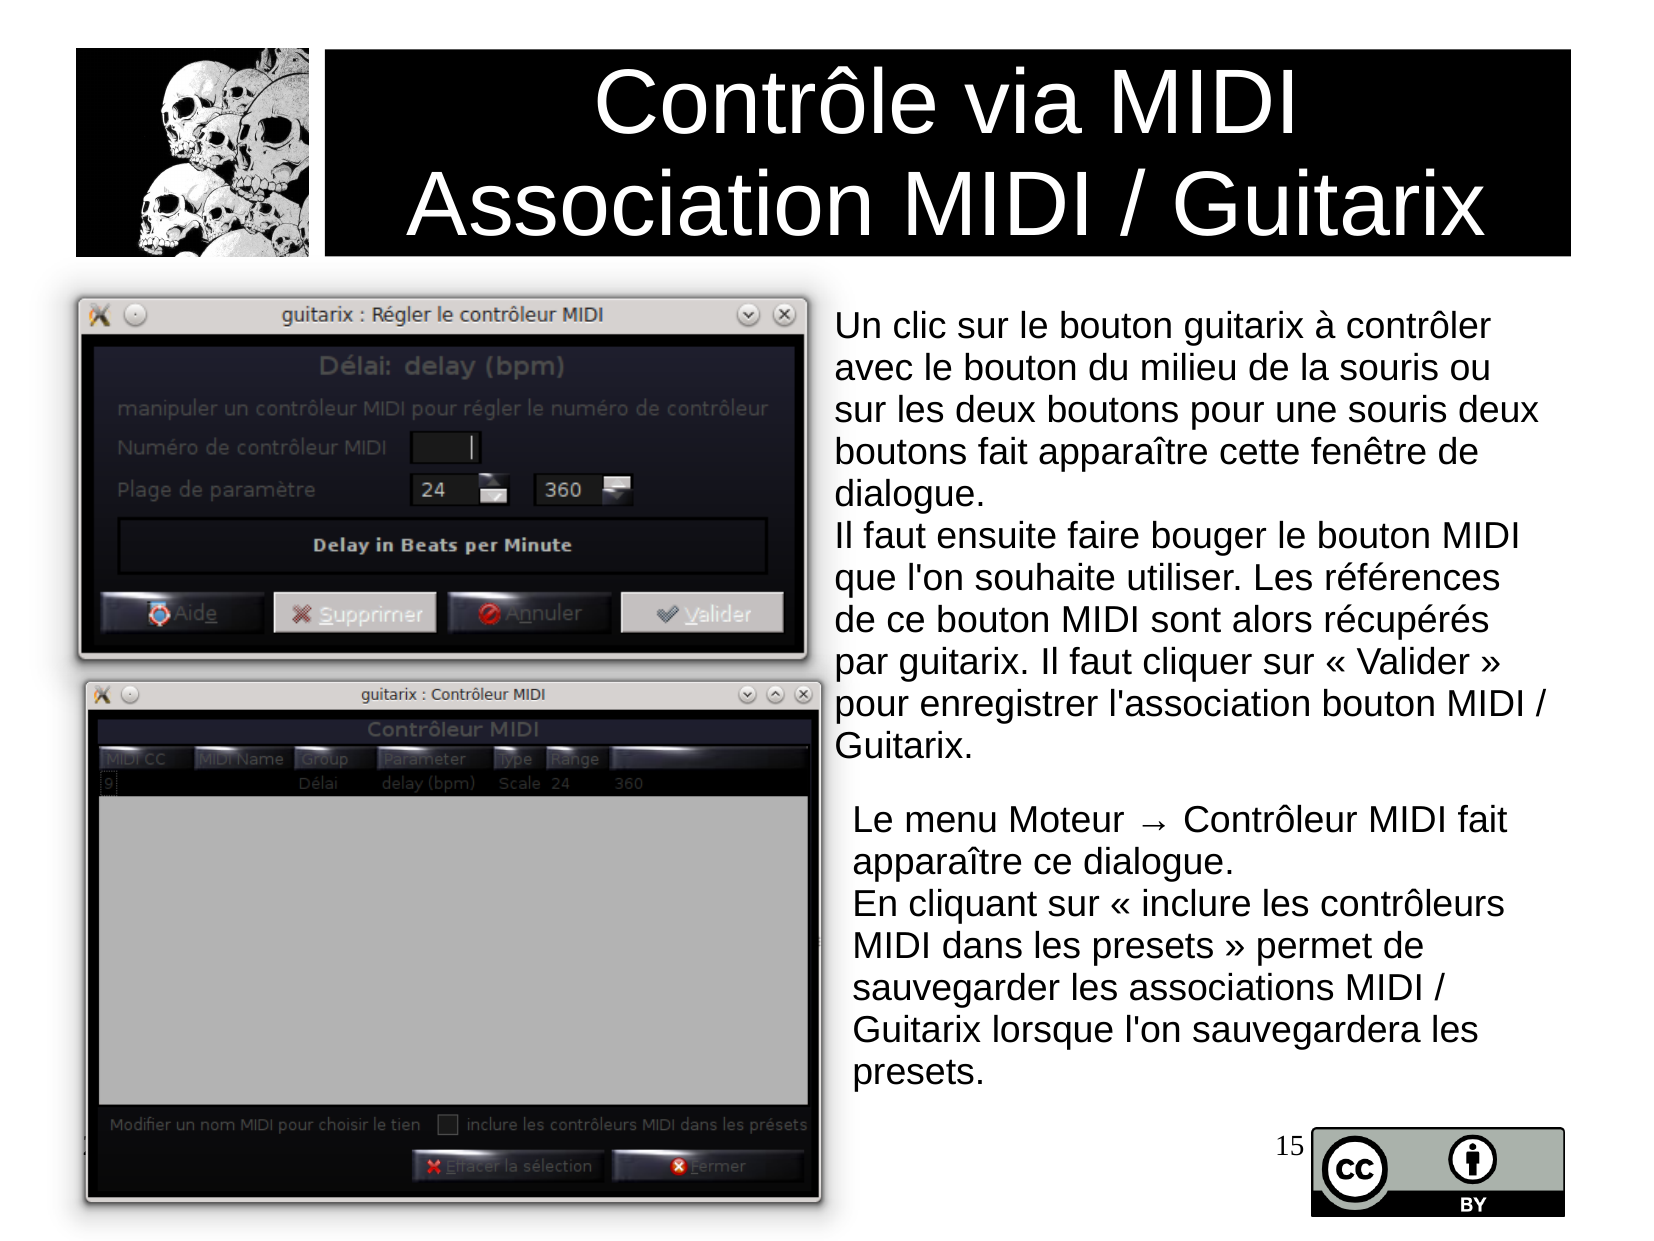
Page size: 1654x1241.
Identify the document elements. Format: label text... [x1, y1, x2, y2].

title Contrôle via MIDI Association MIDI / Guitarix [324, 49, 1571, 257]
text_box Le menu Moteur → Contrôleur MIDI fait apparaître ce dialogue. En cliquant sur « inclure les contrôleurs MIDI dans les presets » permet de sauvegarder les associations MIDI / Guitarix lorsque l'on sauvegardera les presets. [837, 791, 1537, 1101]
picture [16, 48, 870, 1241]
text_box Un clic sur le bouton guitarix à contrôler avec le bouton du milieu de la souris ou sur les deux boutons pour une souris deux boutons fait apparaître cette fenêtre de dialogue. Il faut ensuite faire bouger le bouton MIDI que l'on souhaite utiliser. Les références de ce bouton MIDI sont alors récupérés par guitarix. Il faut cliquer sur « Valider » pour enregistrer l'association bouton MIDI / Guitarix. [819, 297, 1566, 774]
picture [1311, 1127, 1565, 1217]
